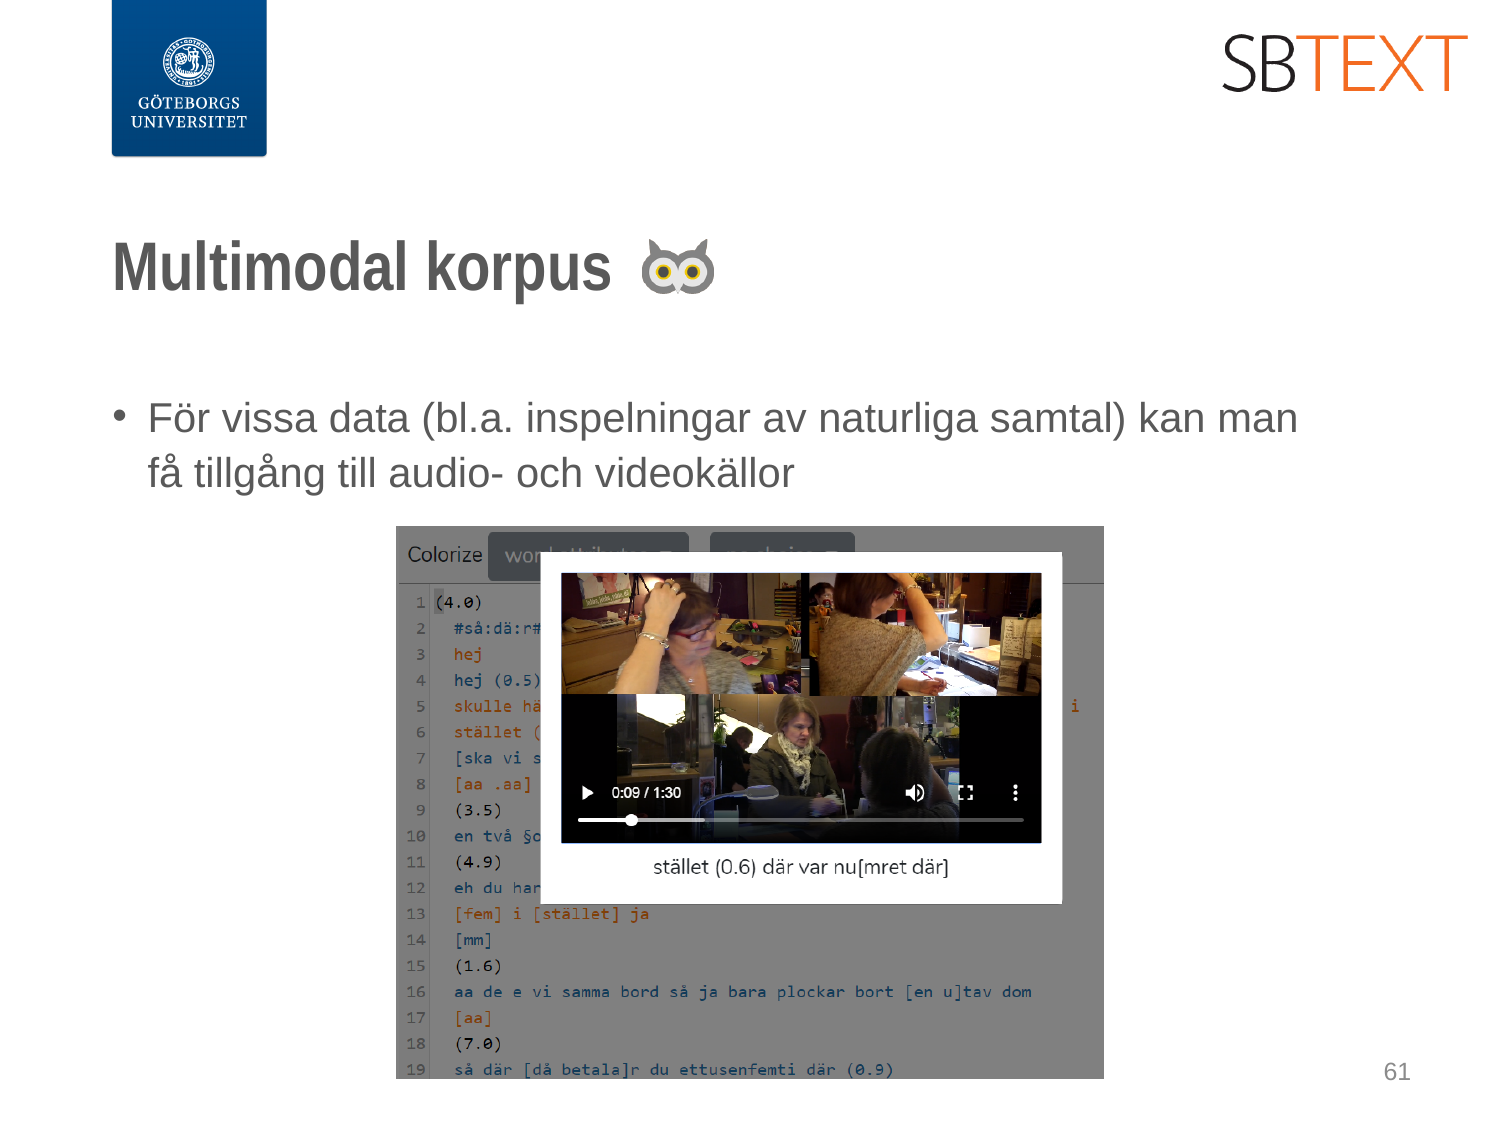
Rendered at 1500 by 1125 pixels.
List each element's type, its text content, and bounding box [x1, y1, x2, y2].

picture [396, 526, 1104, 1079]
picture [110, 0, 268, 159]
picture [1205, 19, 1476, 110]
slide_number <number> [1316, 1051, 1412, 1091]
picture [628, 239, 727, 297]
title Multimodal korpus [112, 231, 1412, 362]
list För vissa data (bl.a. inspelningar av naturliga samtal) kan man få tillgång till audio- och videokällor [112, 385, 1341, 1012]
